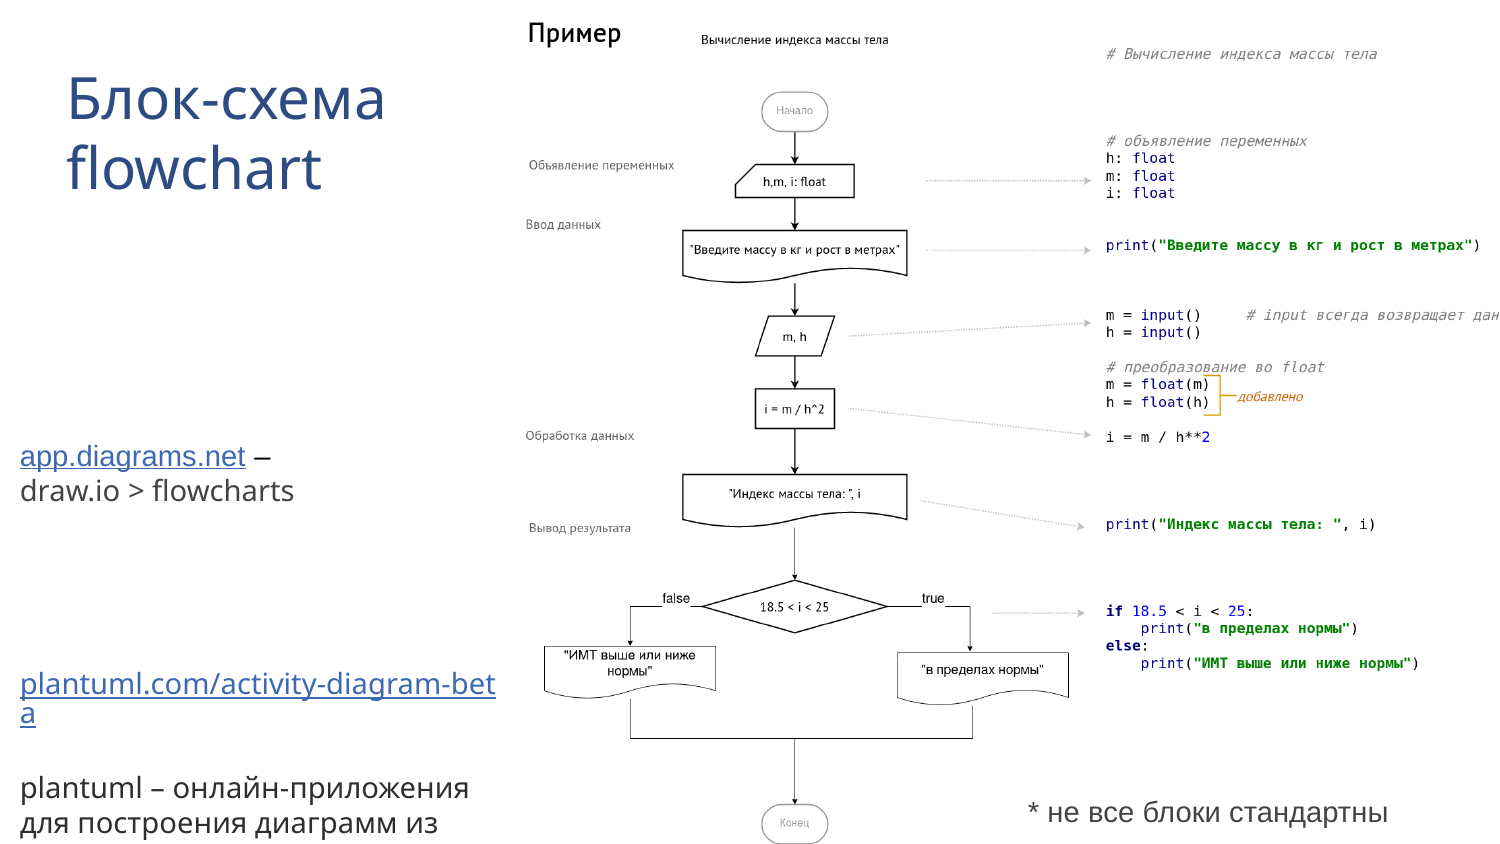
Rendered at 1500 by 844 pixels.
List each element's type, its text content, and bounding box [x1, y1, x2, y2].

text_box plantuml.com/activity-diagram-beta plantuml – онлайн-приложения для построения диаграмм из текстового описания [4, 650, 525, 844]
text_box app.diagrams.net – draw.io > flowcharts [4, 421, 497, 522]
title Блок-схема flowchart [51, 45, 524, 185]
picture [524, 0, 1500, 844]
text_box * не все блоки стандартны [1012, 778, 1500, 844]
